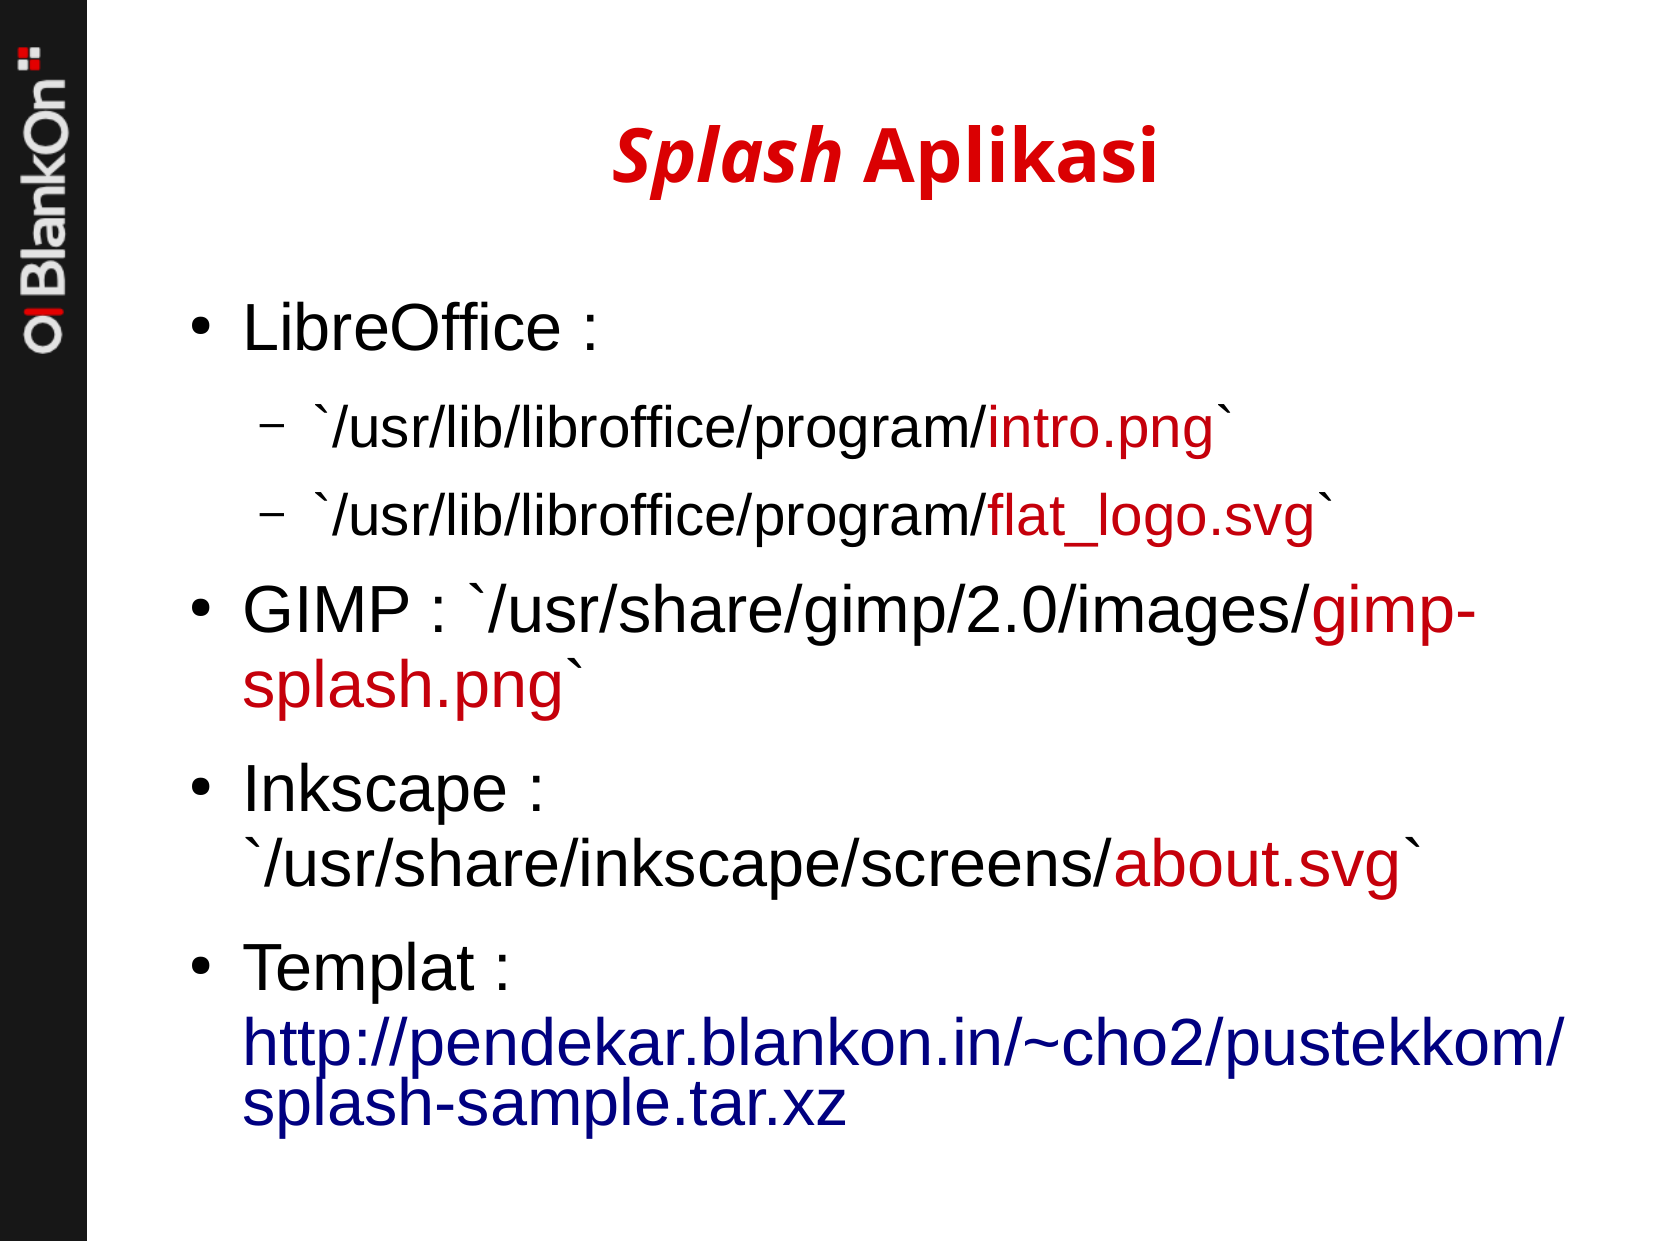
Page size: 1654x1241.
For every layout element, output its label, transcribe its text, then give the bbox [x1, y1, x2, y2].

list LibreOffice : `/usr/lib/libroffice/program/intro.png` `/usr/lib/libroffice/program/flat_logo.svg` GIMP : `/usr/share/gimp/2.0/images/gimp-splash.png` Inkscape : `/usr/share/inkscape/screens/about.svg` Templat : http://pendekar.blankon.in/~cho2/pustekkom/splash-sample.tar.xz [171, 290, 1589, 1182]
picture [0, 0, 87, 1241]
title Splash Aplikasi [124, 49, 1613, 257]
